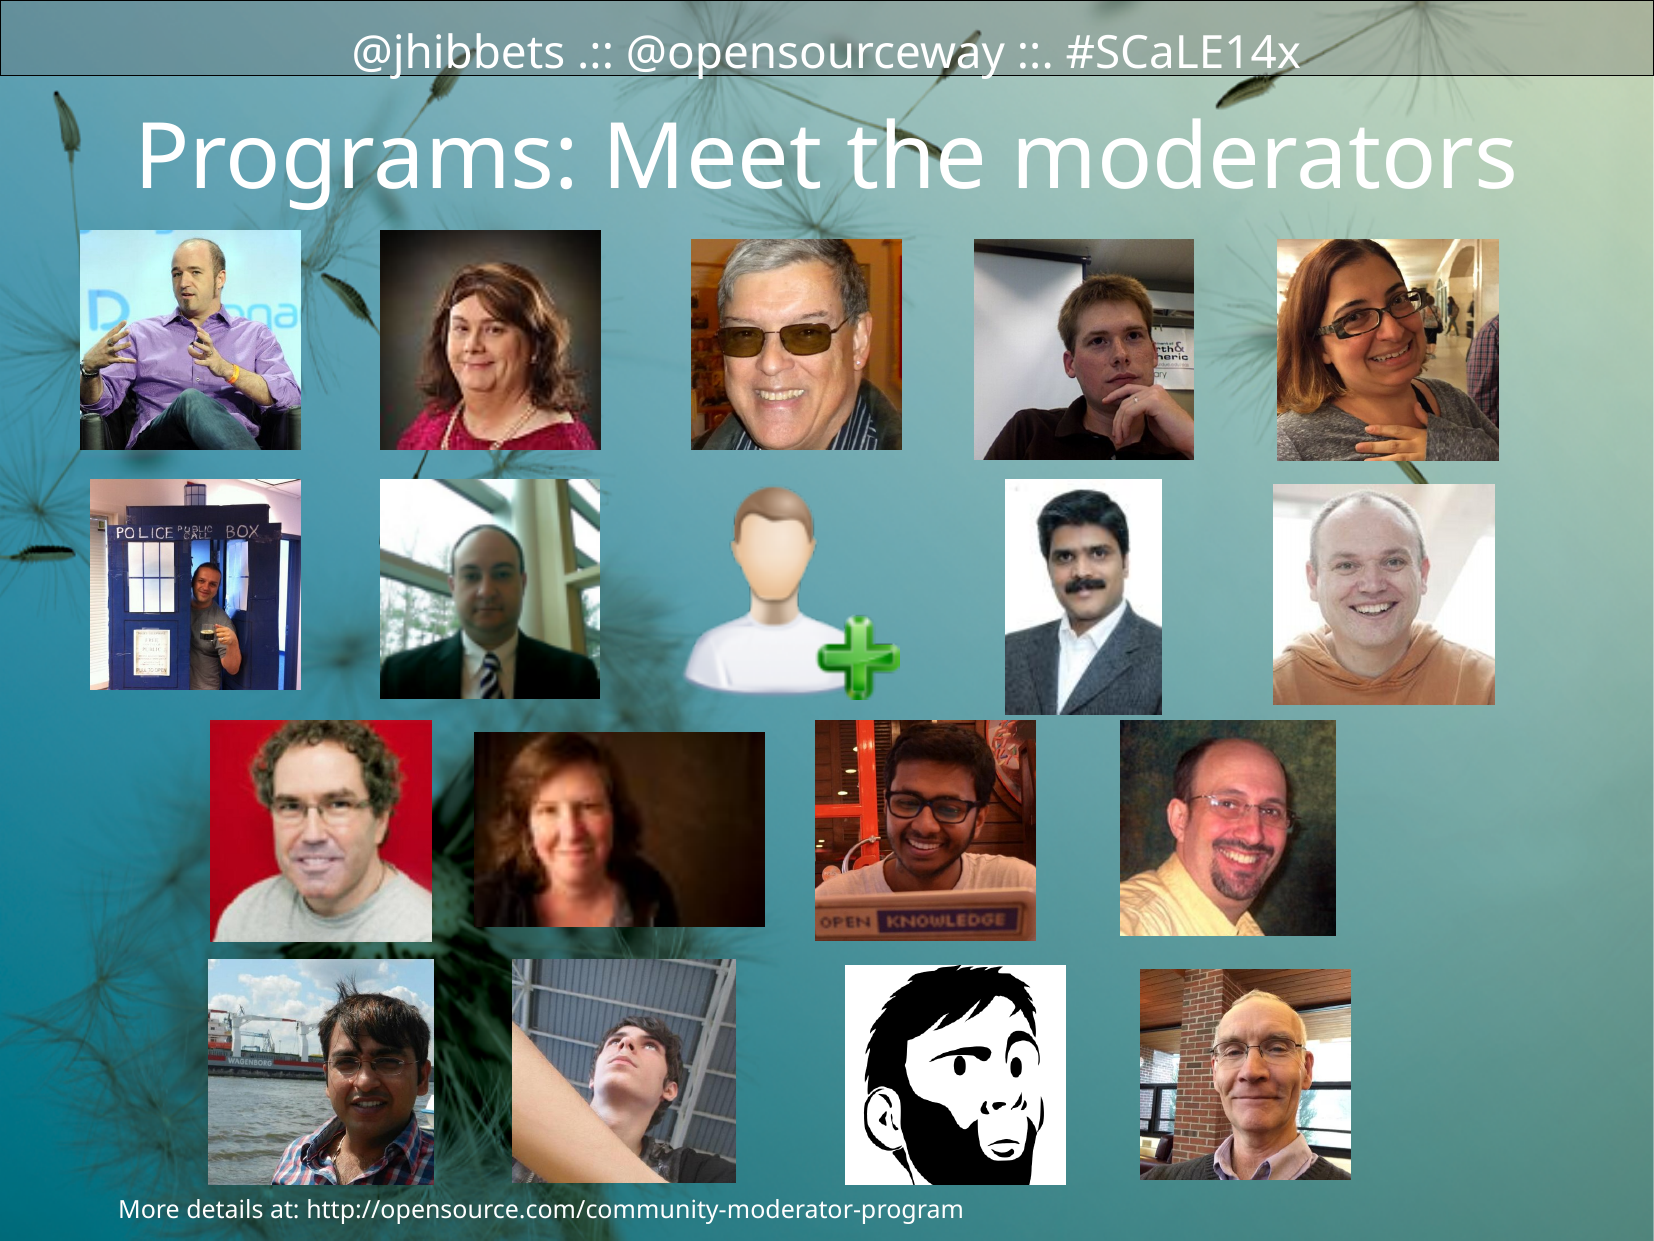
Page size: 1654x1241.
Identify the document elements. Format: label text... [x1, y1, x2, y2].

text_box More details at: http://opensource.com/community-moderator-program [103, 1184, 987, 1224]
title Programs: Meet the moderators [82, 49, 1571, 257]
picture [0, 76, 1654, 1241]
